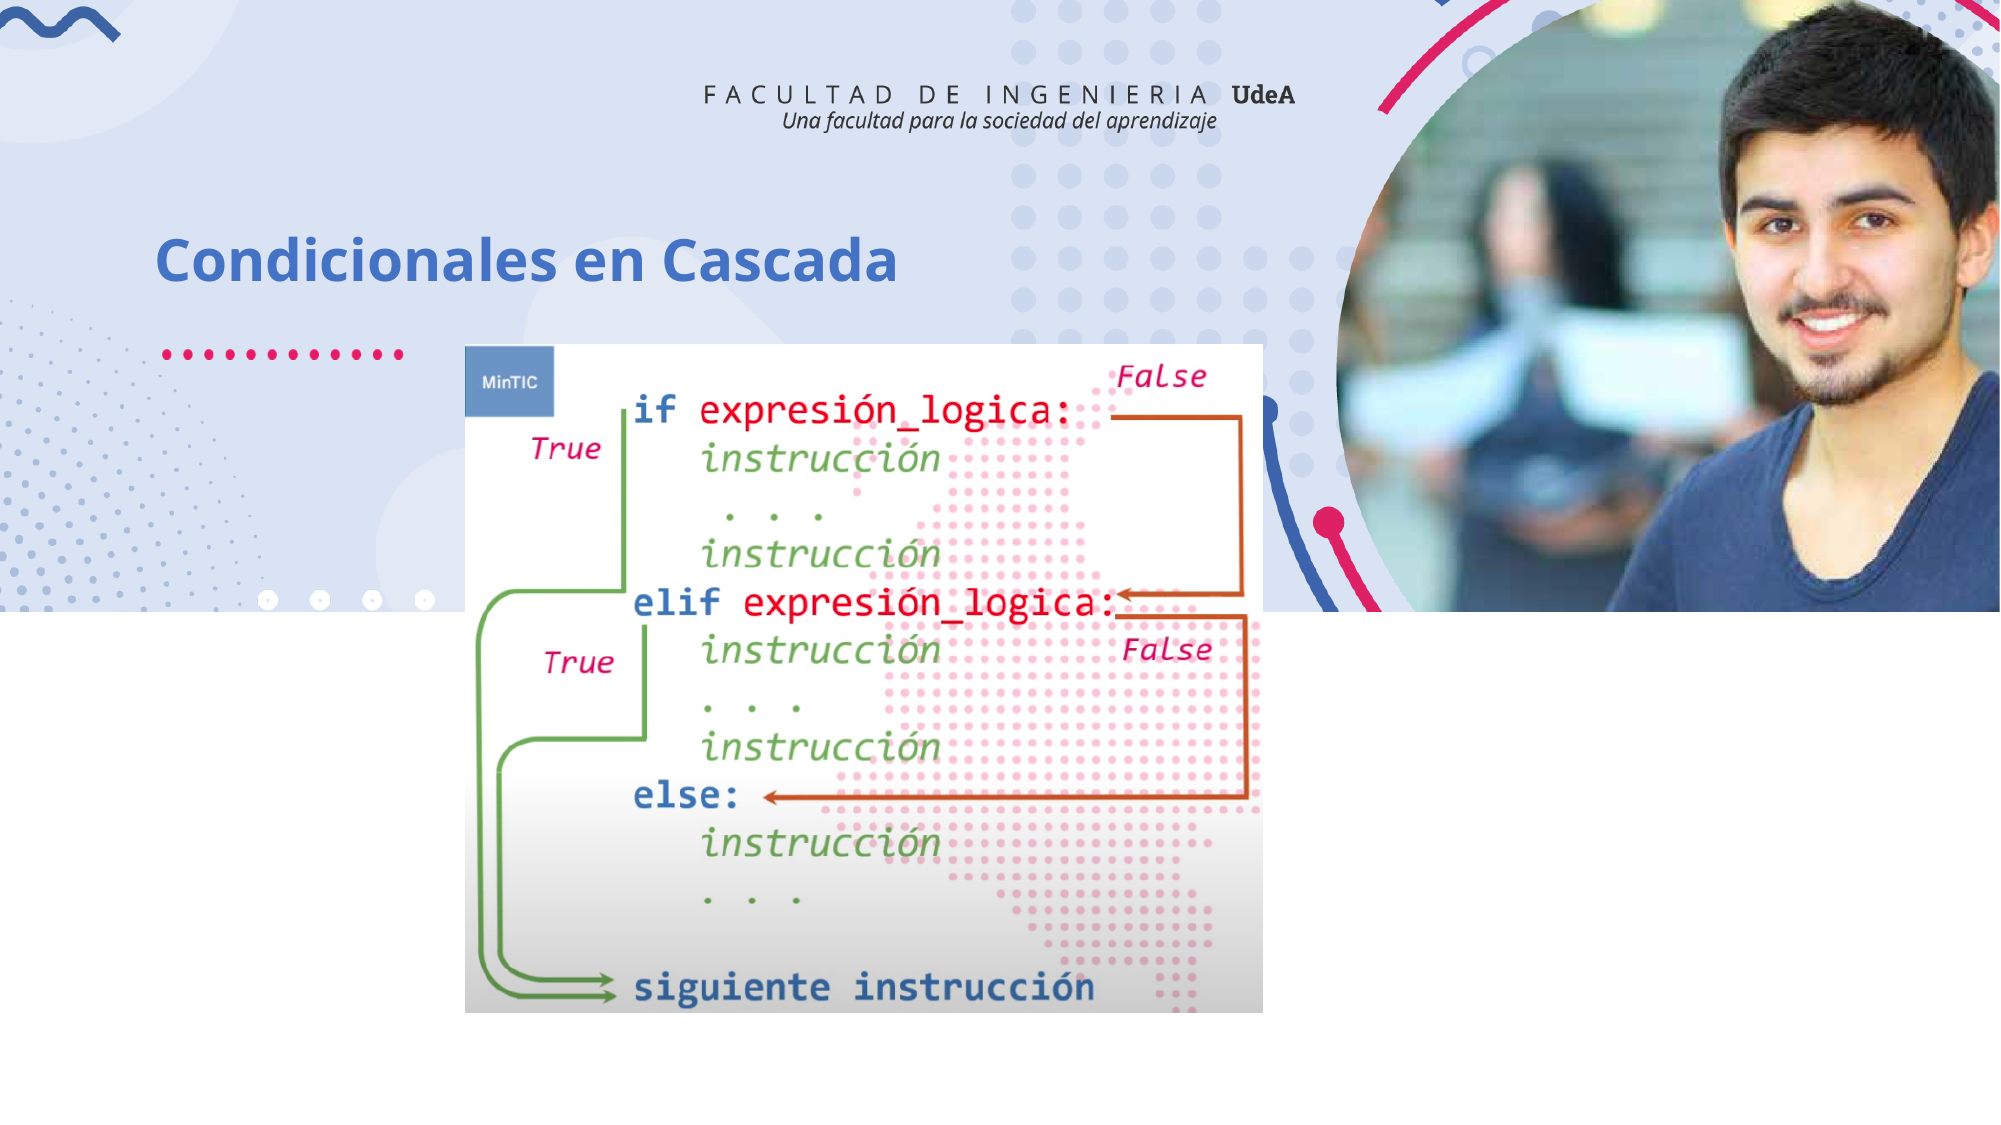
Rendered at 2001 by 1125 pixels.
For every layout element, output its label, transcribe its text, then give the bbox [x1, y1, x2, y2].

text_box Condicionales en Cascada [139, 206, 1036, 318]
picture [0, 0, 2000, 1013]
